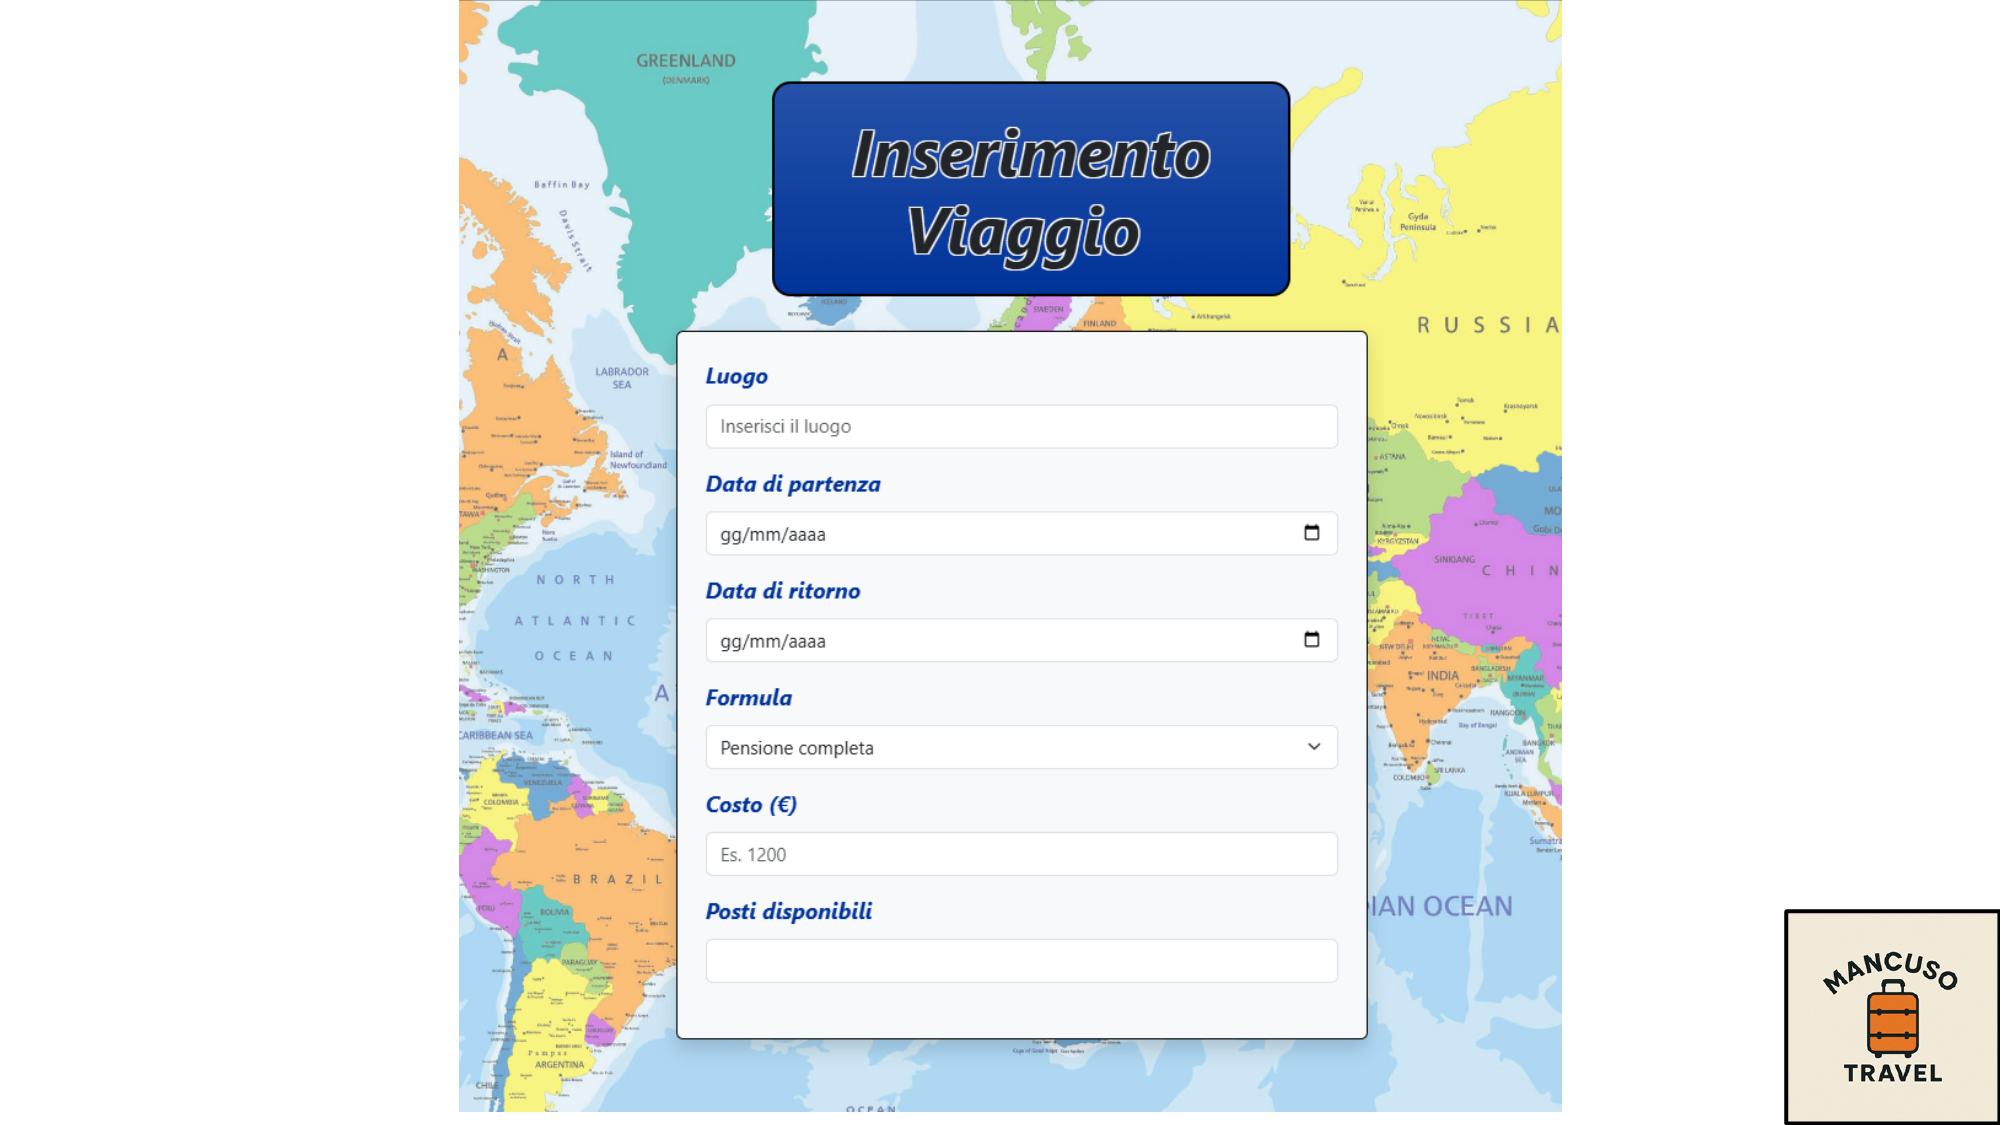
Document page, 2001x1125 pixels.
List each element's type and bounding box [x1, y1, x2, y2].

picture [459, 0, 1562, 1112]
picture [1784, 909, 2000, 1125]
